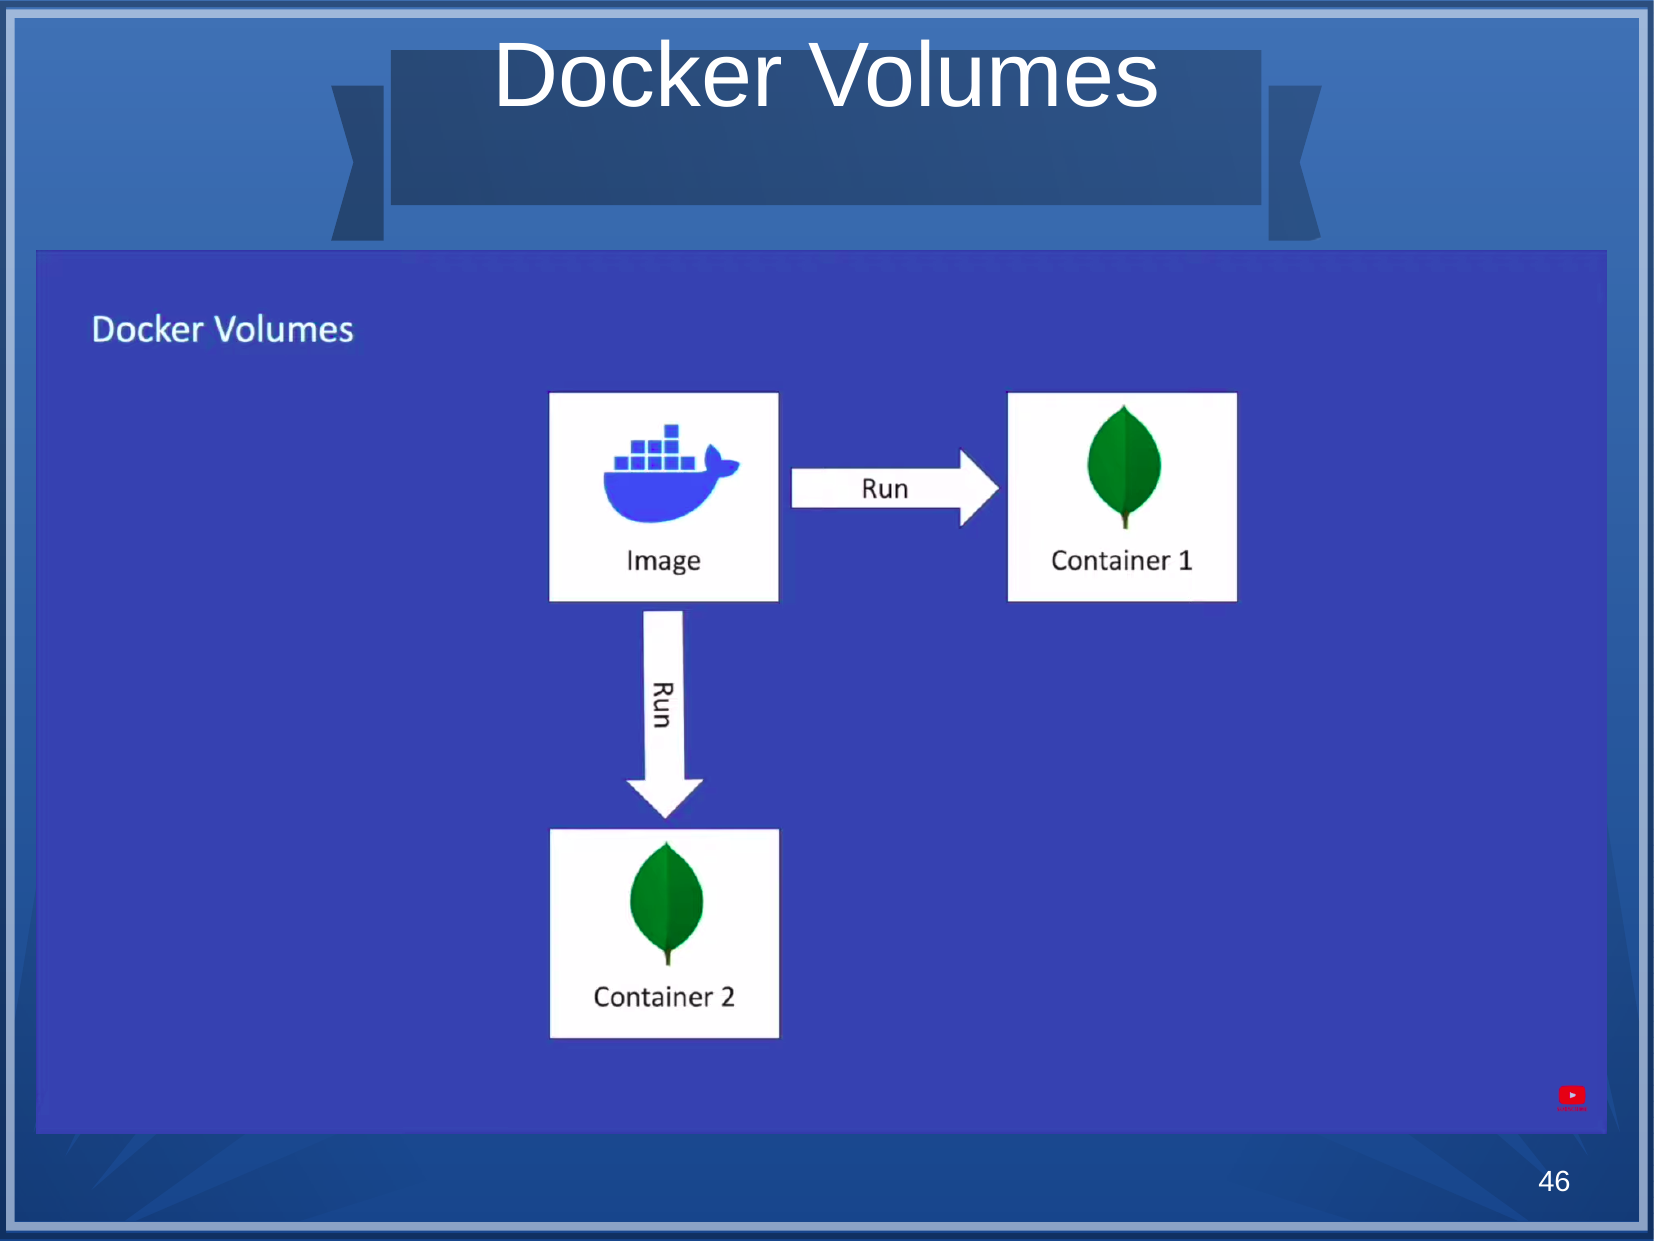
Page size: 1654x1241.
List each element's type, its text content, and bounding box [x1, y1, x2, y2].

title Docker Volumes [389, 23, 1264, 229]
picture [36, 250, 1607, 1134]
